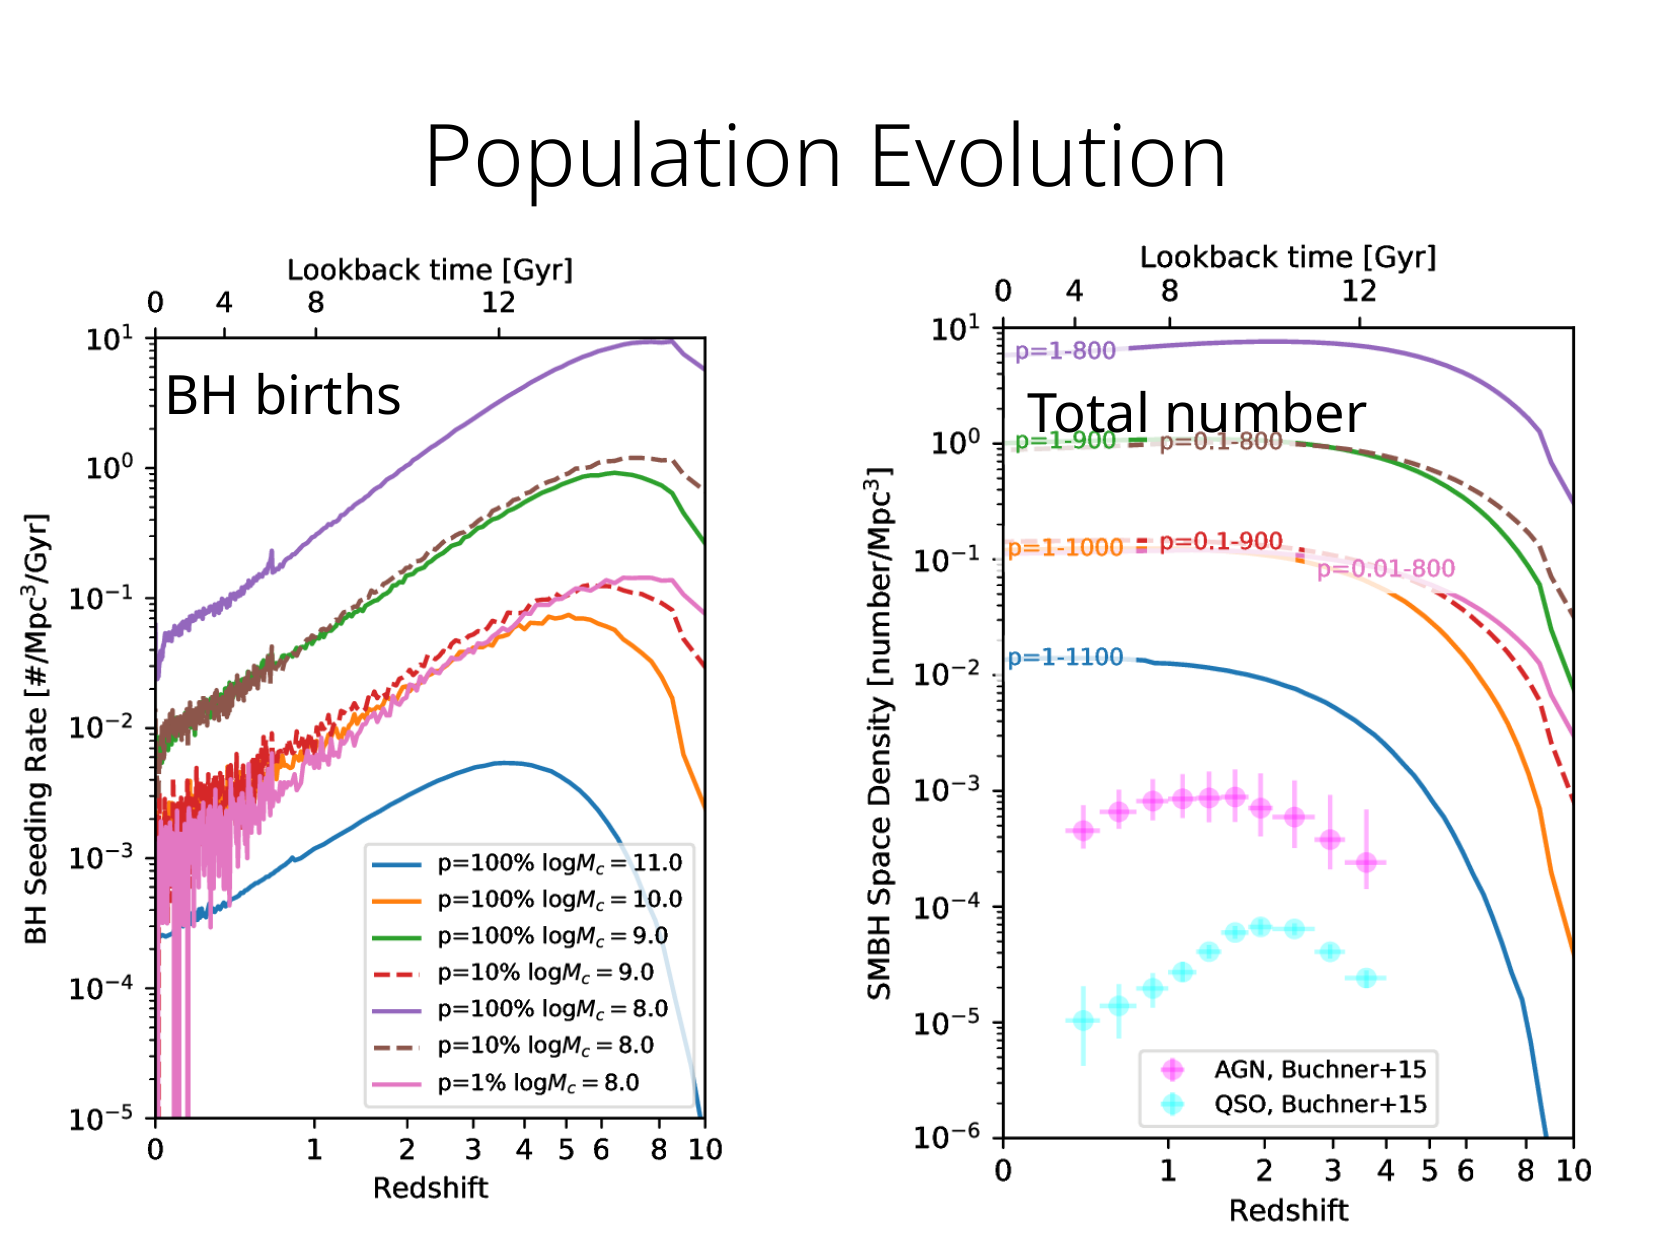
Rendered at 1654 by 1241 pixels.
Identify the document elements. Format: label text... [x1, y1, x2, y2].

title Population Evolution [82, 49, 1571, 257]
text_box Total number [1012, 367, 1576, 503]
picture [0, 238, 743, 1224]
picture [842, 224, 1613, 1241]
text_box BH births [150, 349, 526, 425]
